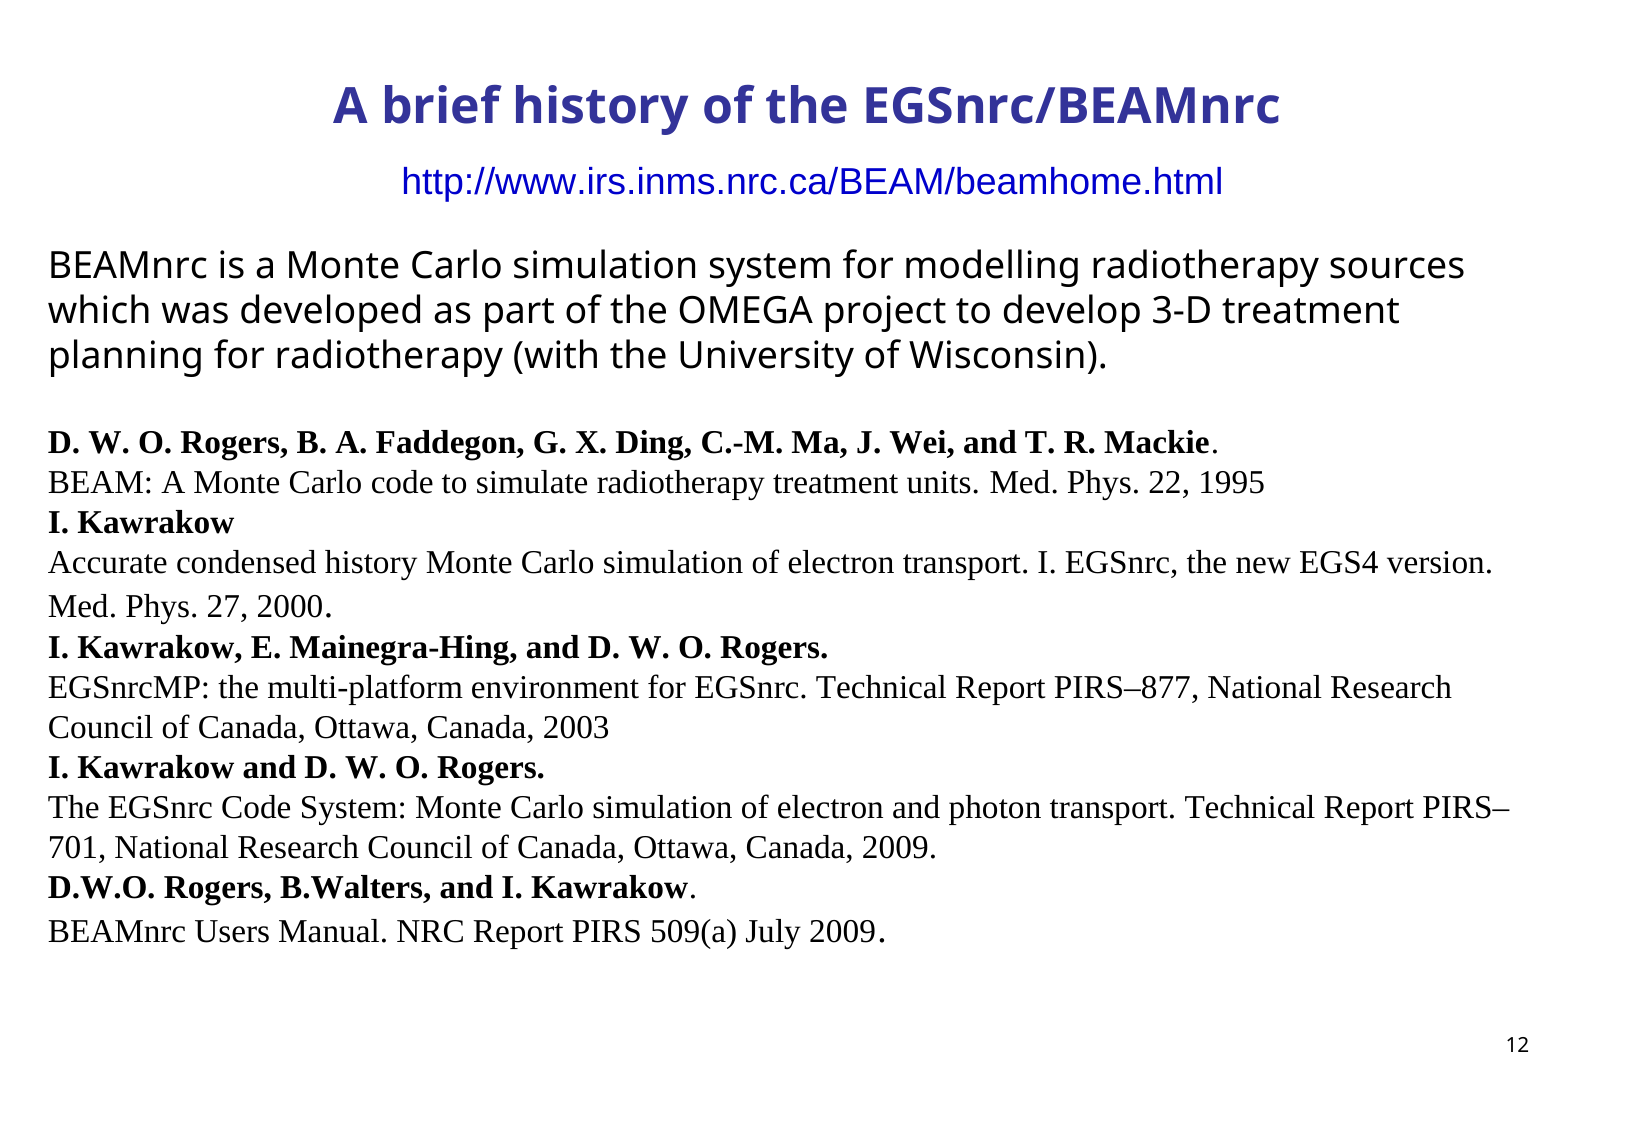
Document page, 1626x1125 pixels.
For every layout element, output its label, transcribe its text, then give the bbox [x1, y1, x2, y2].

text_box A brief history of the EGSnrc/BEAMnrc http://www.irs.inms.nrc.ca/BEAM/beamhome.html [56, 66, 1569, 211]
text_box BEAMnrc is a Monte Carlo simulation system for modelling radiotherapy sources which was developed as part of the OMEGA project to develop 3-D treatment planning for radiotherapy (with the University of Wisconsin). D. W. O. Rogers, B. A. Faddegon, G. X. Ding, C.-M. Ma, J. Wei, and T. R. Mackie. BEAM: A Monte Carlo code to simulate radiotherapy treatment units. Med. Phys. 22, 1995 I. Kawrakow Accurate condensed history Monte Carlo simulation of electron transport. I. EGSnrc, the new EGS4 version. Med. Phys. 27, 2000. I. Kawrakow, E. Mainegra-Hing, and D. W. O. Rogers. EGSnrcMP: the multi-platform environment for EGSnrc. Technical Report PIRS–877, National Research Council of Canada, Ottawa, Canada, 2003 I. Kawrakow and D. W. O. Rogers. The EGSnrc Code System: Monte Carlo simulation of electron and photon transport. Technical Report PIRS–701, National Research Council of Canada, Ottawa, Canada, 2009. D.W.O. Rogers, B.Walters, and I. Kawrakow. BEAMnrc Users Manual. NRC Report PIRS 509(a) July 2009. [33, 233, 1569, 1003]
